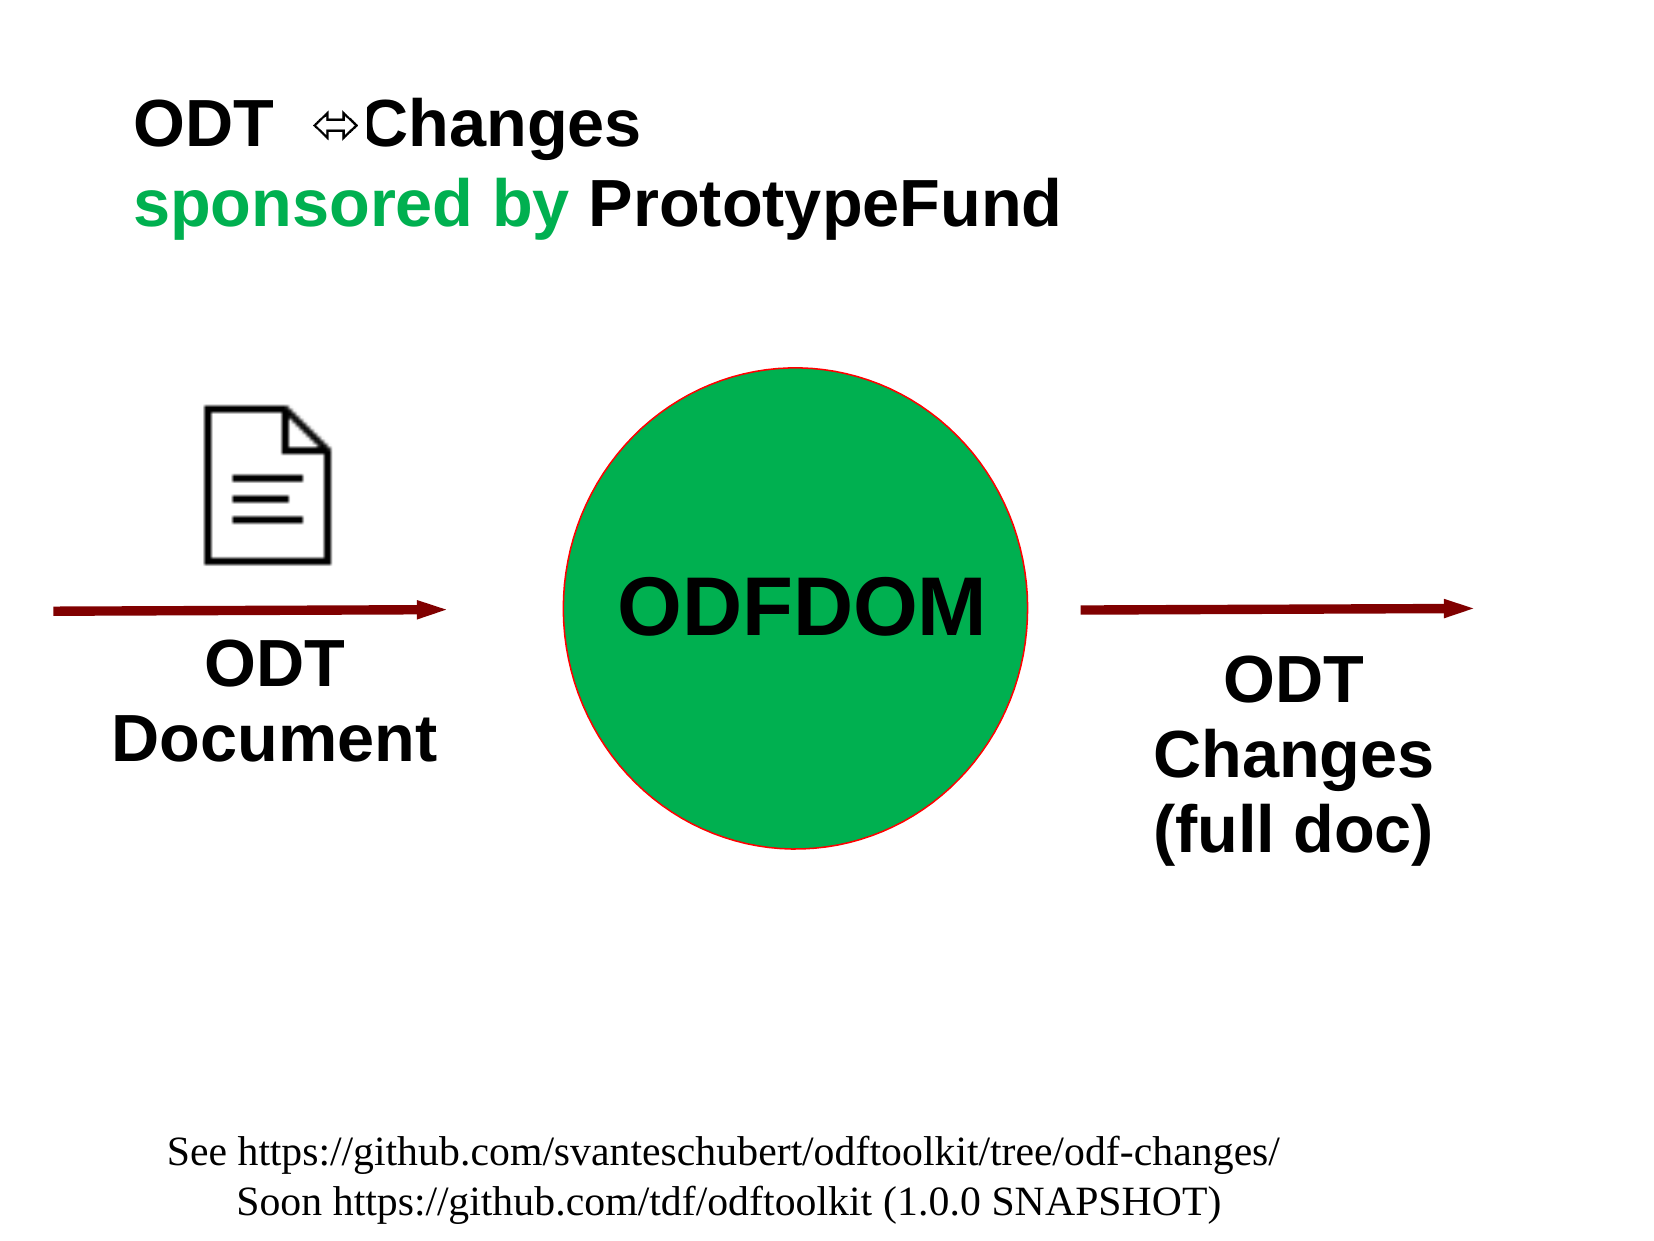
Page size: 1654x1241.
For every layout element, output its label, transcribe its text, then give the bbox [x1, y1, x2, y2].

text_box ODT Changes sponsored by PrototypeFund [118, 71, 1359, 250]
text_box ODT Changes (full doc) [1087, 634, 1501, 949]
picture [181, 400, 357, 573]
picture [303, 93, 367, 154]
text_box [563, 367, 1022, 850]
text_box ODT Document [89, 618, 461, 850]
text_box ODFDOM [577, 552, 1028, 665]
text_box See https://github.com/svanteschubert/odftoolkit/tree/odf-changes/ Soon https://github.com/tdf/odftoolkit (1.0.0 SNAPSHOT) [55, 1123, 1403, 1210]
